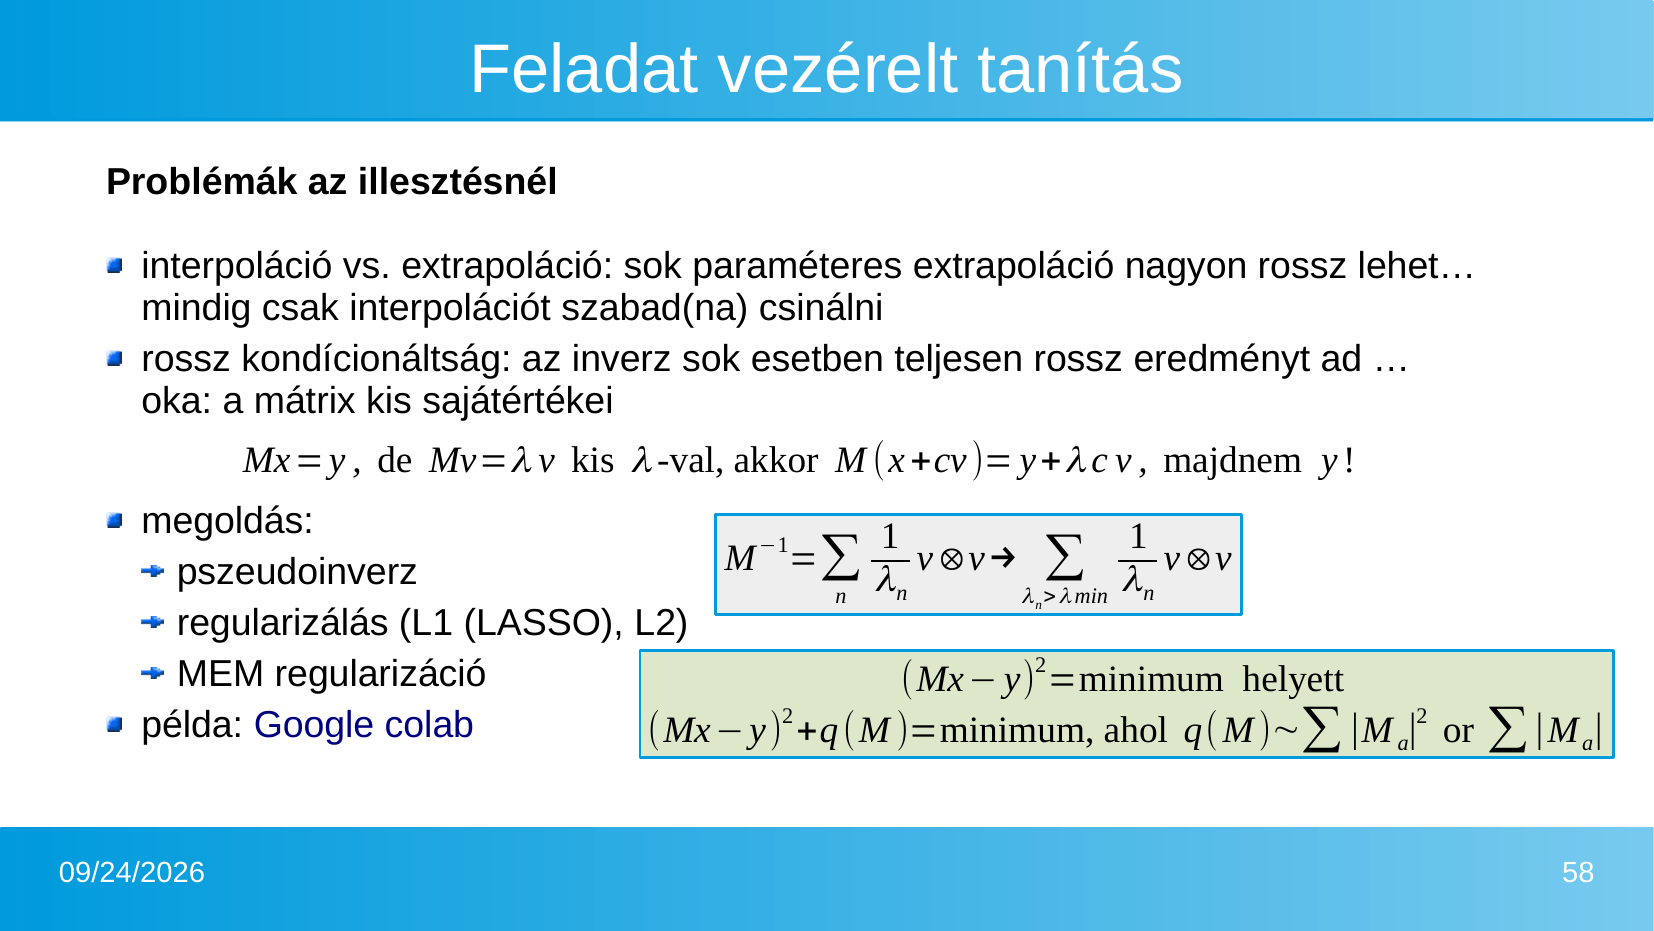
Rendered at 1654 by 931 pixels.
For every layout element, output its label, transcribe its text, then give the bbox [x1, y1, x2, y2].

chart [716, 516, 1241, 613]
chart [641, 652, 1613, 756]
title Feladat vezérelt tanítás [59, 29, 1595, 108]
text_box Problémák az illesztésnél interpoláció vs. extrapoláció: sok paraméteres extrapoláció nagyon rossz lehet… mindig csak interpolációt szabad(na) csinálni rossz kondícionáltság: az inverz sok esetben teljesen rossz eredményt ad … oka: a mátrix kis sajátértékei megoldás: pszeudoinverz regularizálás (L1 (LASSO), L2) MEM regularizáció példa: Google colab [91, 152, 1596, 753]
chart [235, 437, 1362, 484]
